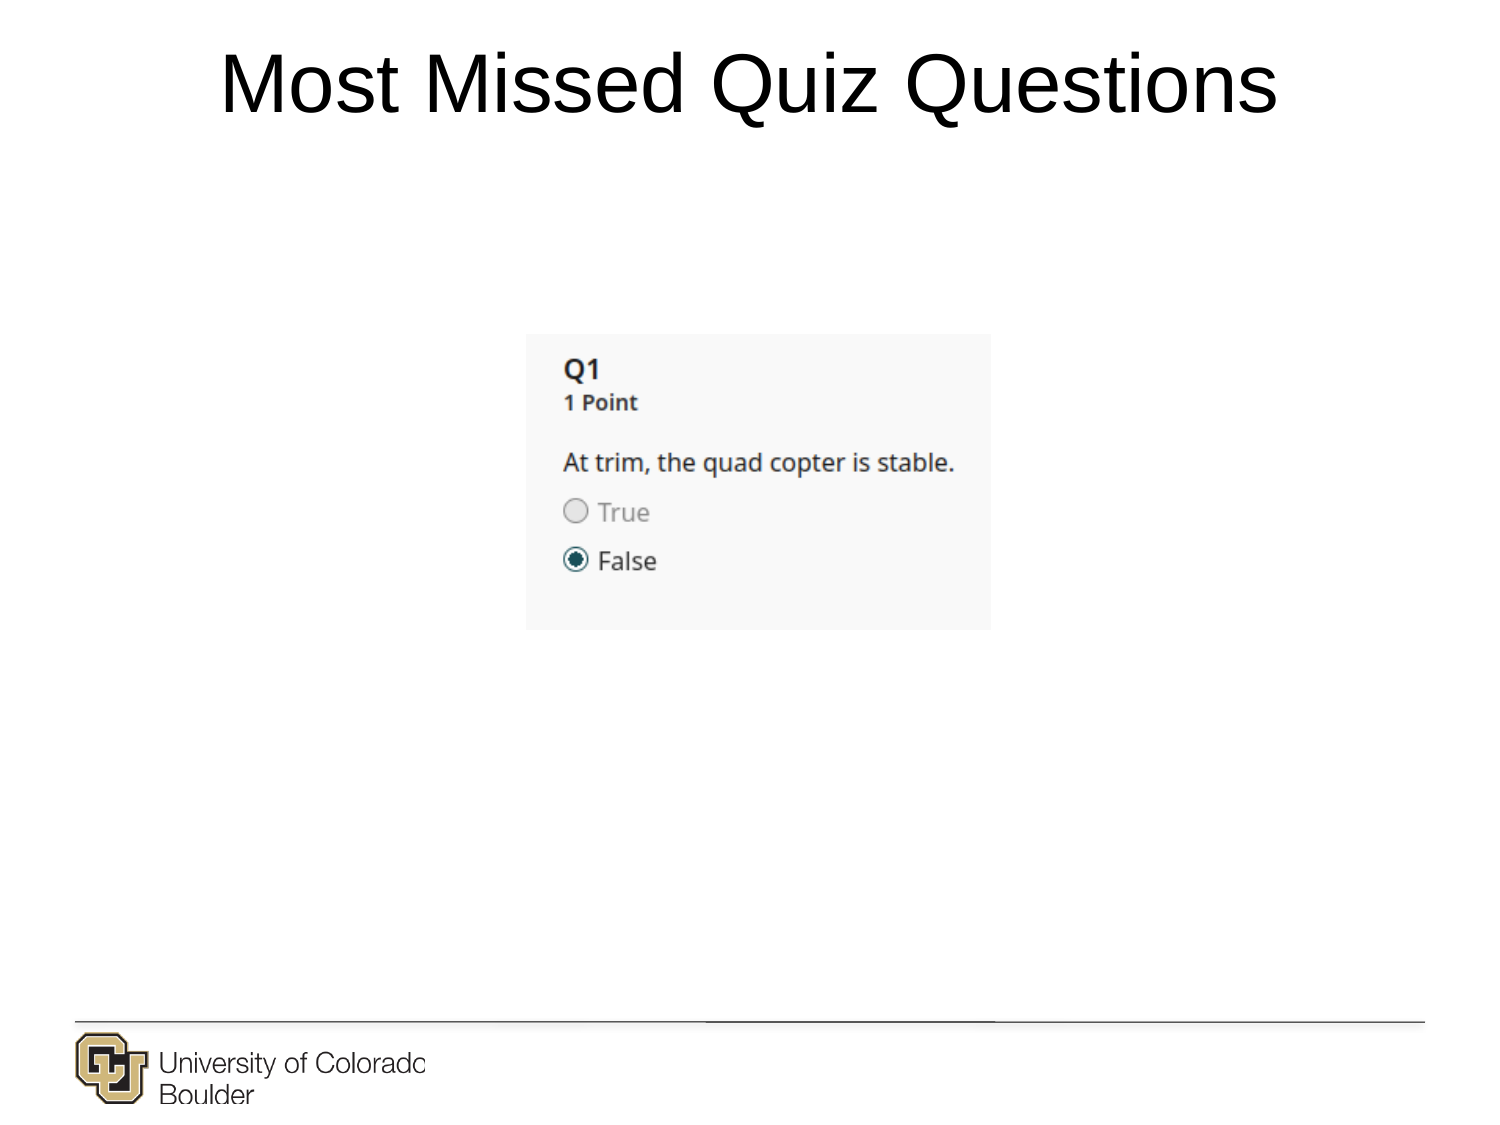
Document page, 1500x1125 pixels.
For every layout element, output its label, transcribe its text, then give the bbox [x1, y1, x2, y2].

title Most Missed Quiz Questions [75, 18, 1425, 140]
picture [526, 334, 991, 630]
